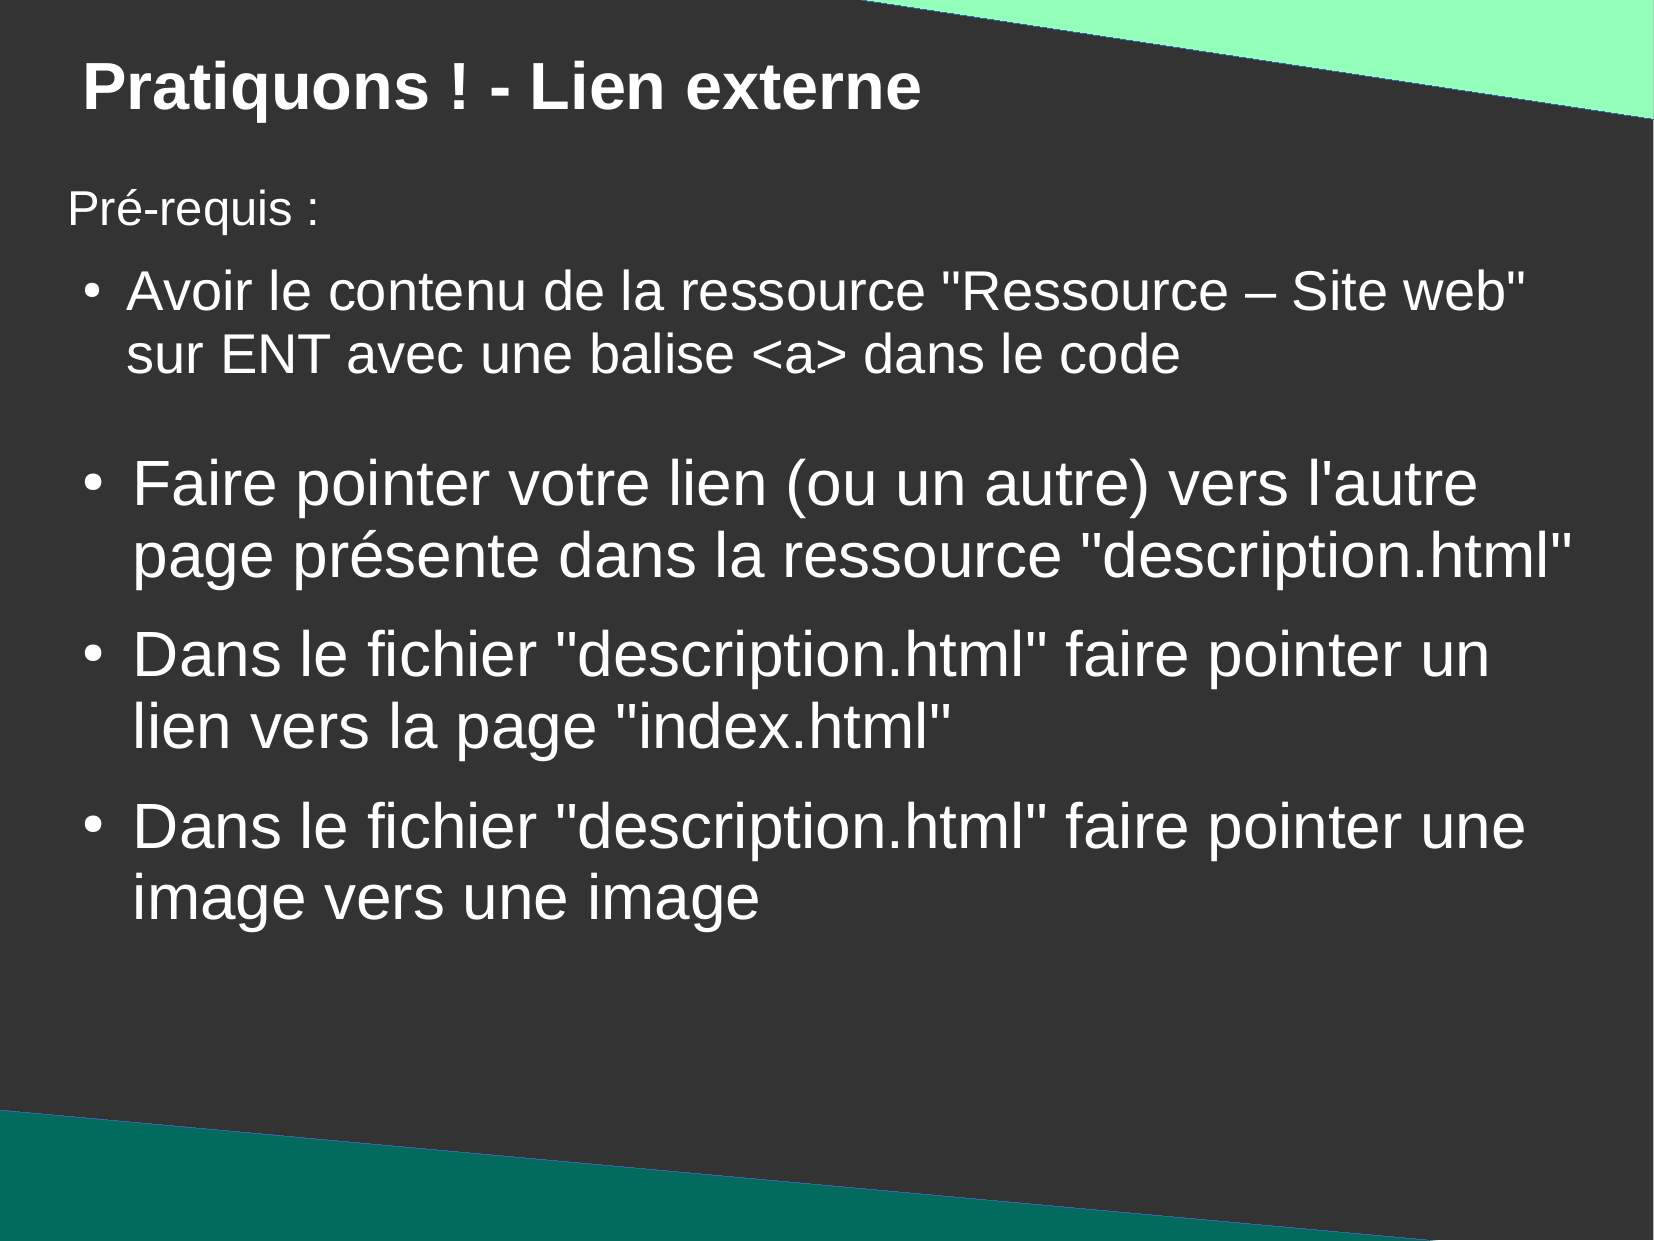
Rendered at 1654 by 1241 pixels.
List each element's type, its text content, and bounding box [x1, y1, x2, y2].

list Faire pointer votre lien (ou un autre) vers l'autre page présente dans la ressource "description.html" Dans le fichier "description.html" faire pointer un lien vers la page "index.html" Dans le fichier "description.html" faire pointer une image vers une image [64, 447, 1589, 1004]
title Pratiquons ! - Lien externe [82, 49, 1630, 199]
list Pré-requis : Avoir le contenu de la ressource "Ressource – Site web" sur ENT avec une balise <a> dans le code [67, 180, 1607, 390]
text_box [861, 0, 1654, 120]
